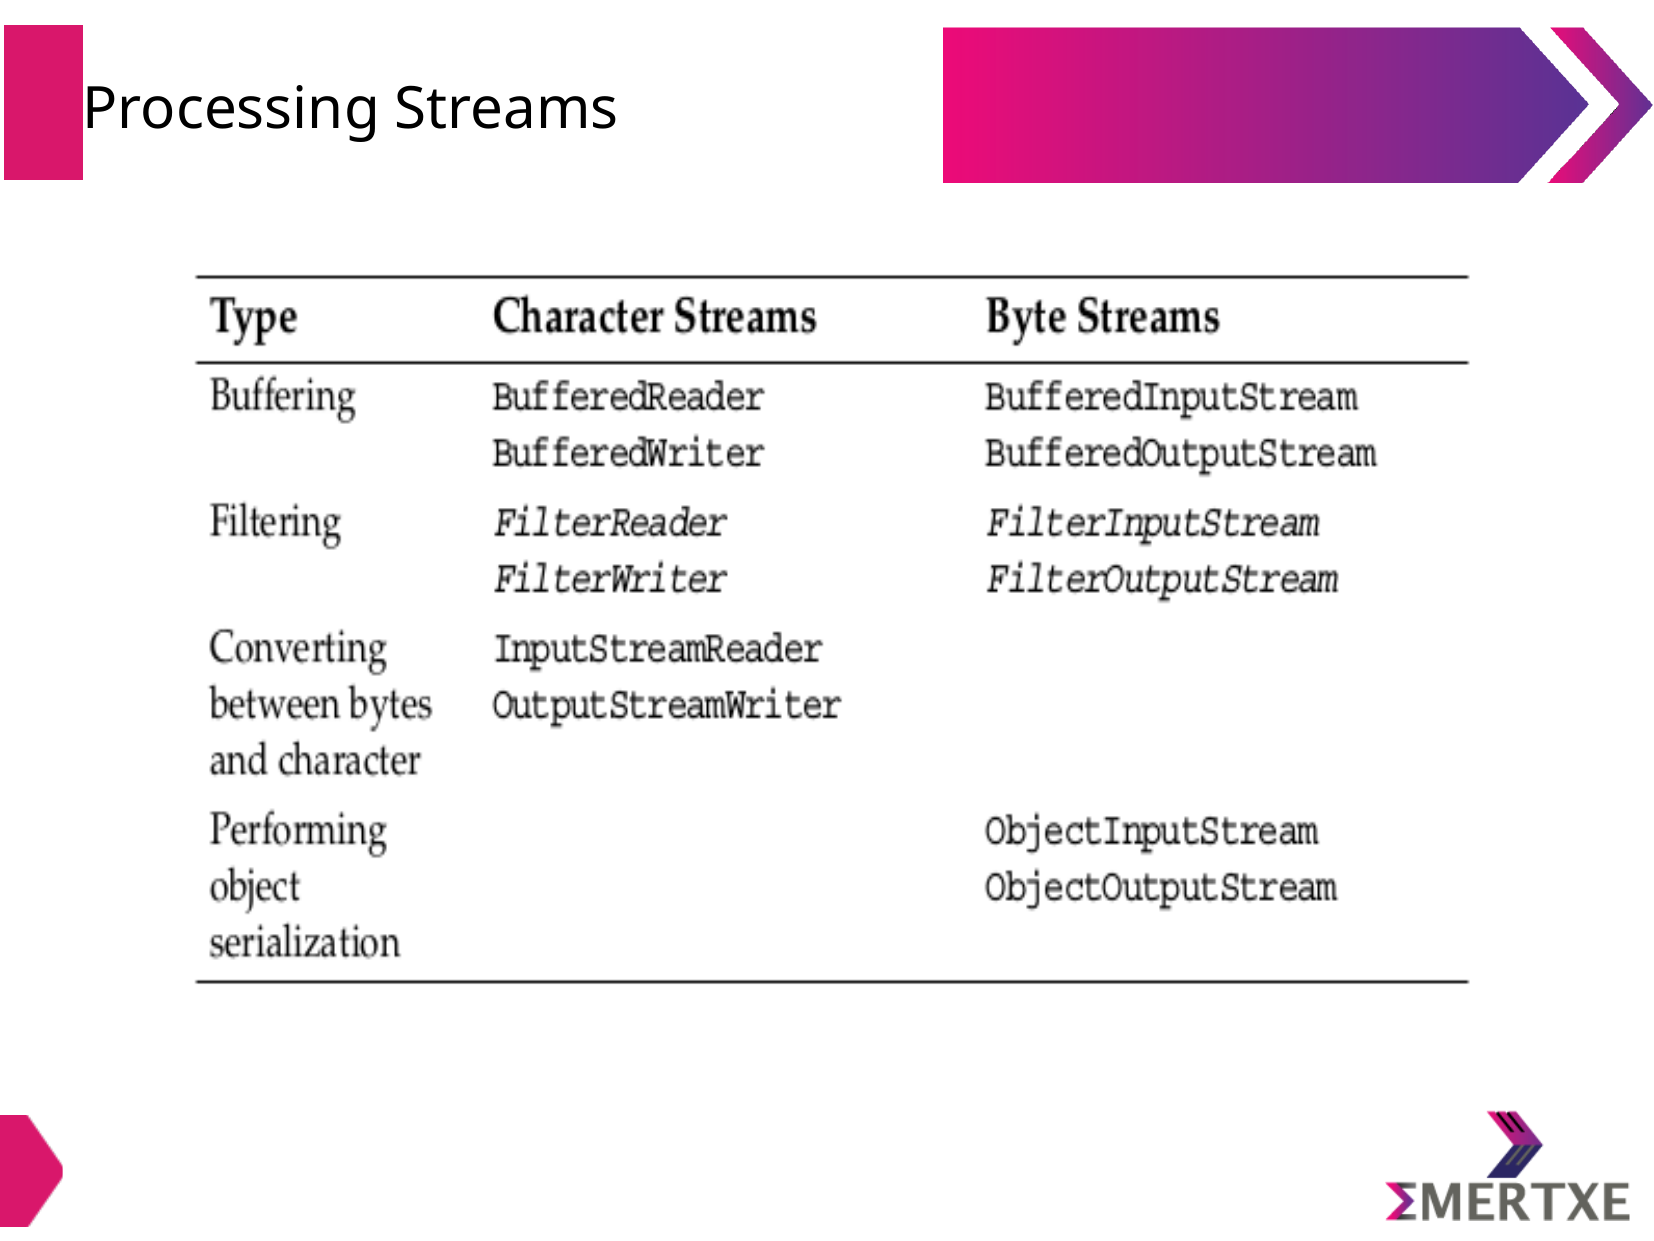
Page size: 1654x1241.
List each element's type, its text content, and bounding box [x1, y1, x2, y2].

picture [150, 239, 1501, 1036]
title Processing Streams [82, 2, 1571, 210]
picture [1385, 1107, 1631, 1221]
picture [1571, 27, 1653, 183]
